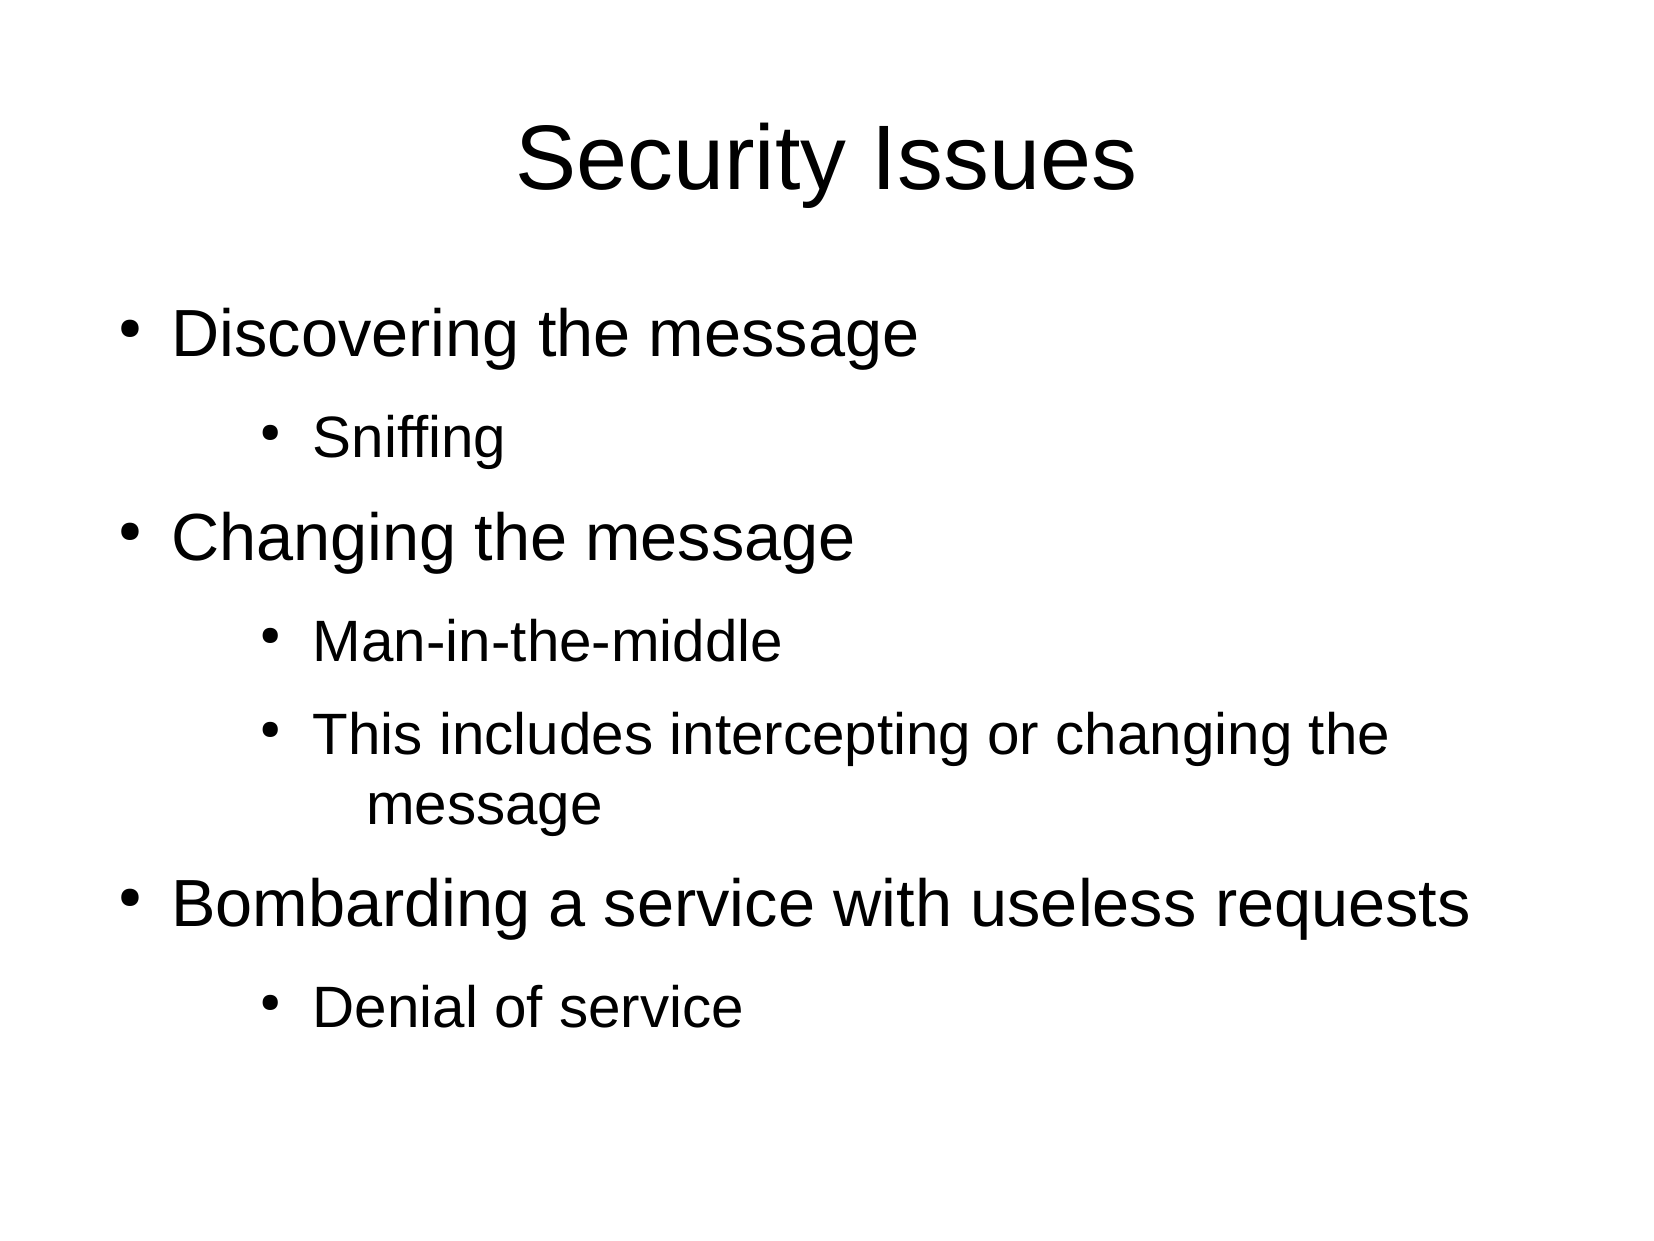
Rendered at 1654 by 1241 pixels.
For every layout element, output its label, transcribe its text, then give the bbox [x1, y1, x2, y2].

title Security Issues [82, 49, 1571, 257]
list Discovering the message Sniffing Changing the message Man-in-the-middle This includes intercepting or changing the message Bombarding a service with useless requests Denial of service [82, 290, 1571, 1109]
